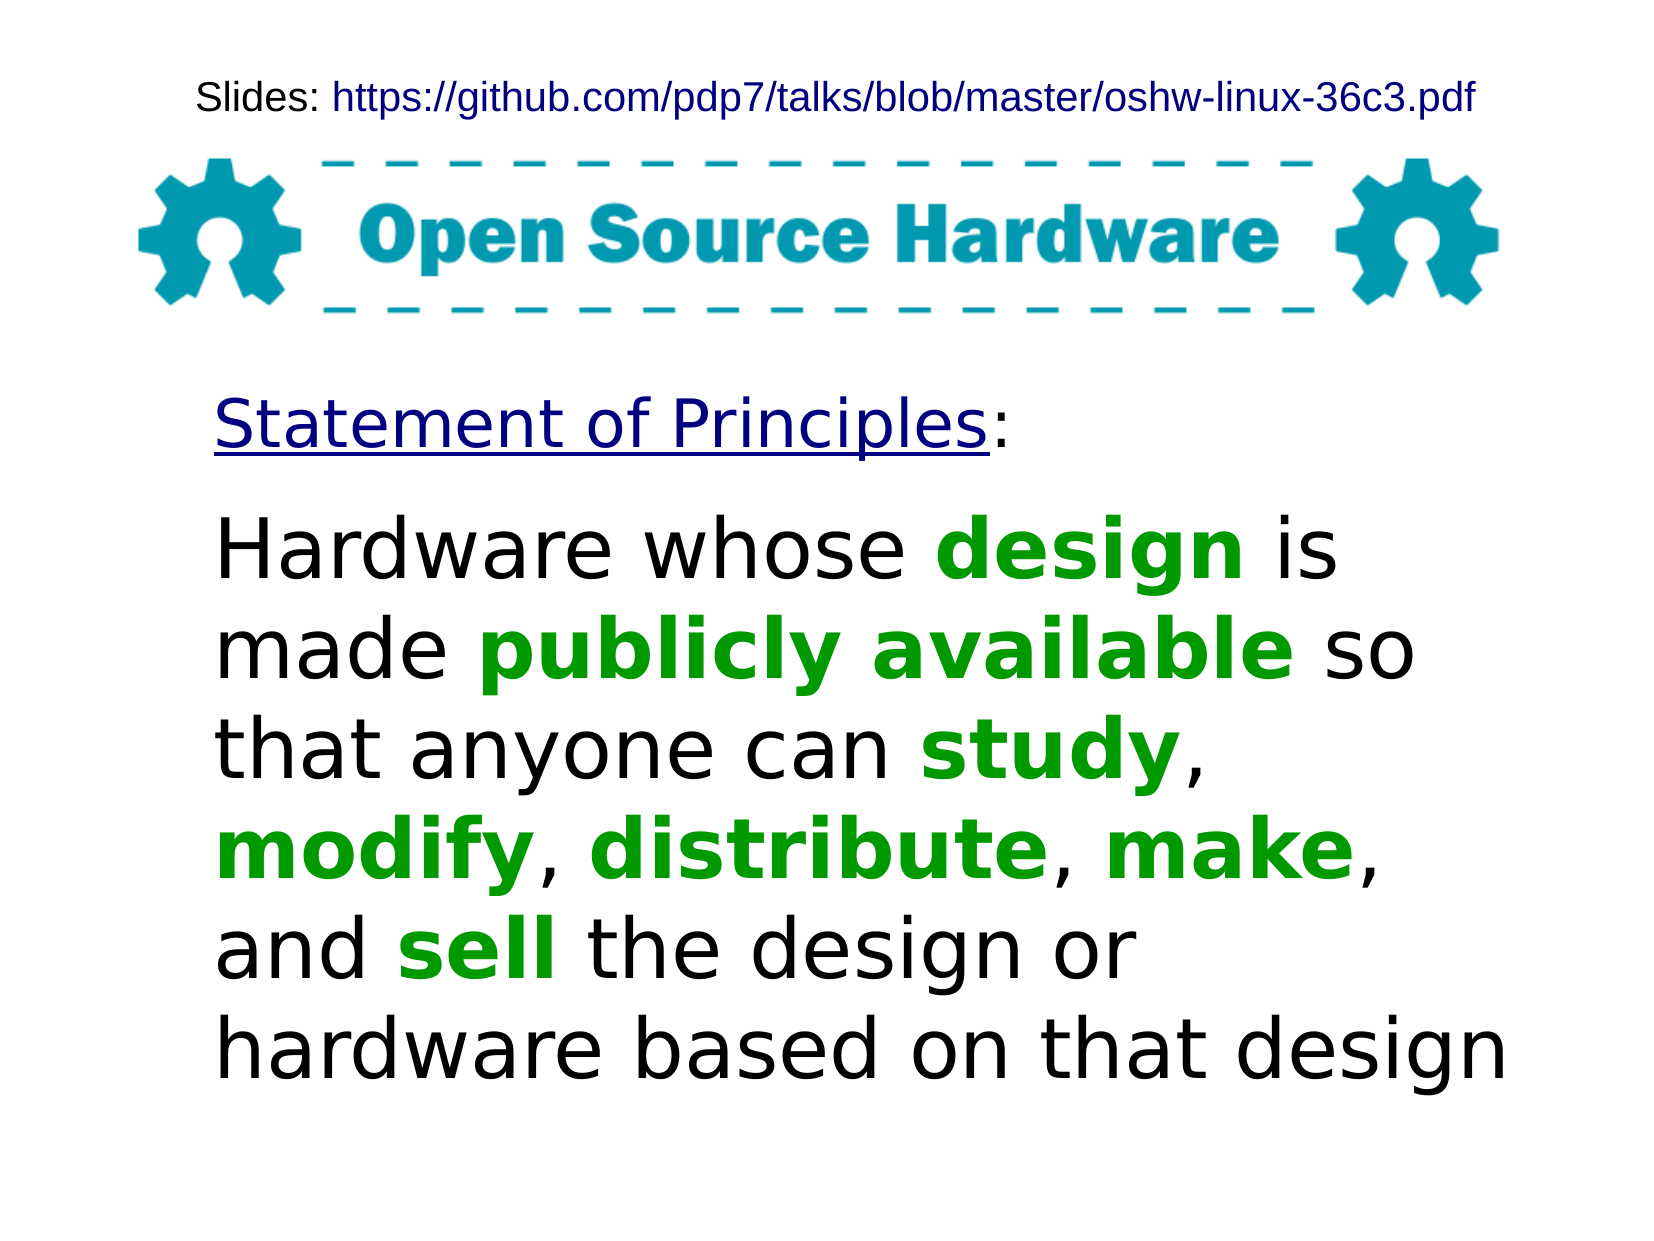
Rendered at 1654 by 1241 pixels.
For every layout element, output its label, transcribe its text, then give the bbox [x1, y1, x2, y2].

text_box Statement of Principles: Hardware whose design is made publicly available so that anyone can study, modify, distribute, make, and sell the design or hardware based on that design [213, 300, 1549, 1241]
text_box Slides: https://github.com/pdp7/talks/blob/master/oshw-linux-36c3.pdf [10, 66, 1654, 217]
picture [120, 217, 1537, 347]
